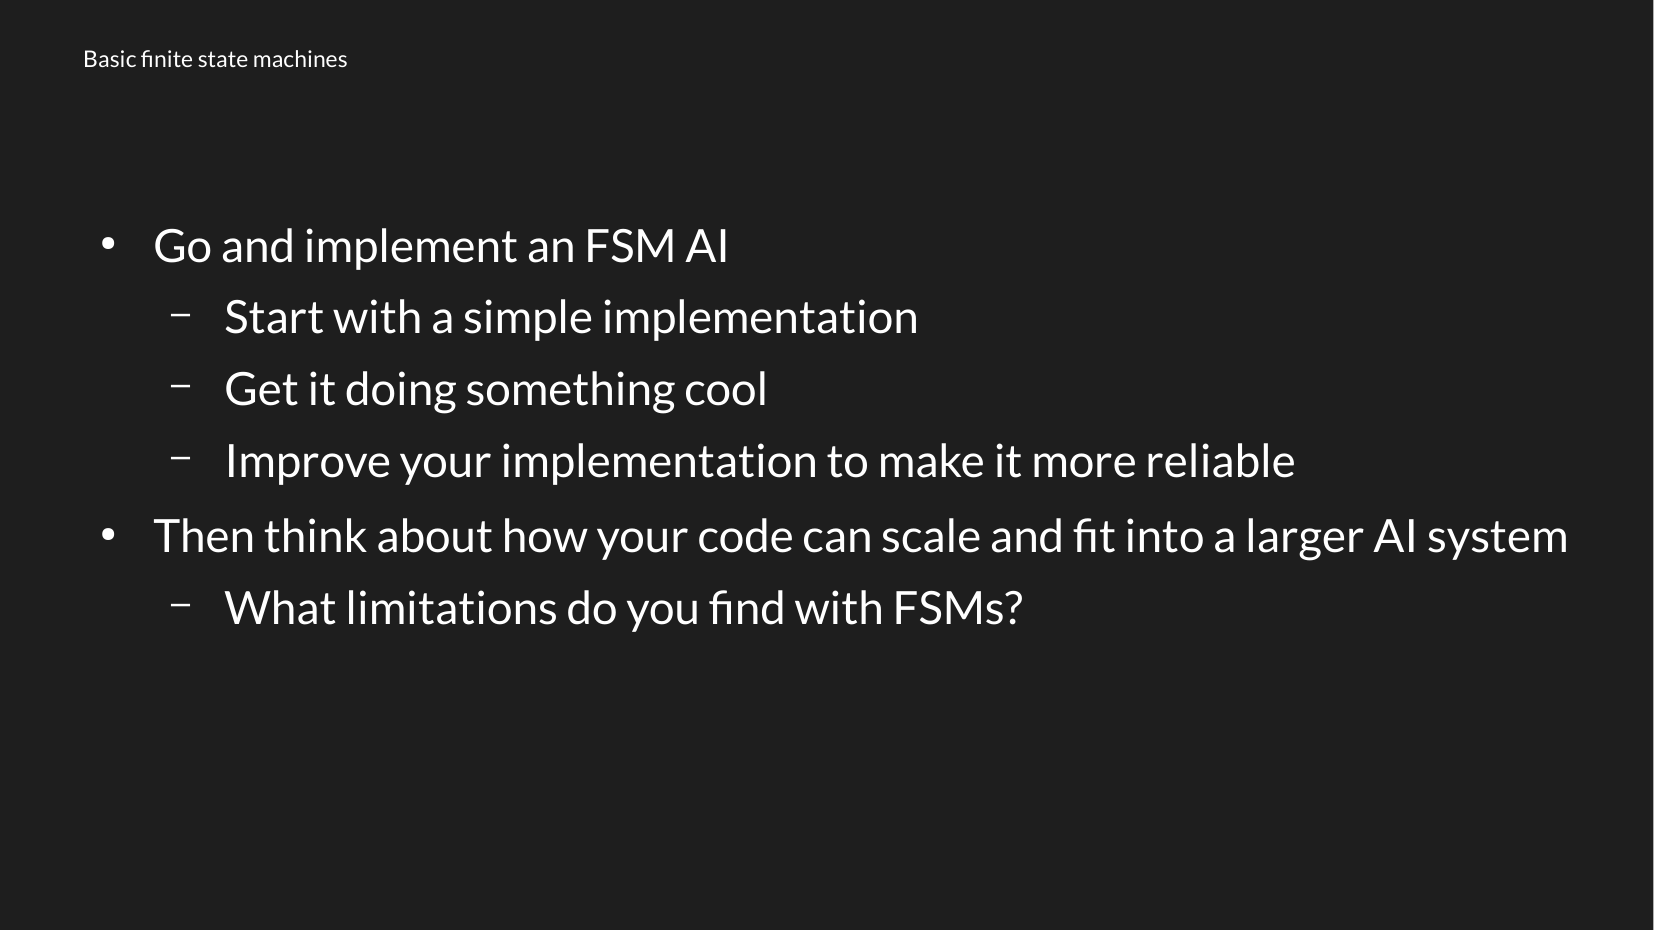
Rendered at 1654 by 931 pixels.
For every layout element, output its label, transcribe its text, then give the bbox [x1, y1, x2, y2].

list Go and implement an FSM AI Start with a simple implementation Get it doing something cool Improve your implementation to make it more reliable Then think about how your code can scale and fit into a larger AI system What limitations do you find with FSMs? [82, 217, 1571, 839]
title Basic finite state machines [83, 0, 1571, 119]
